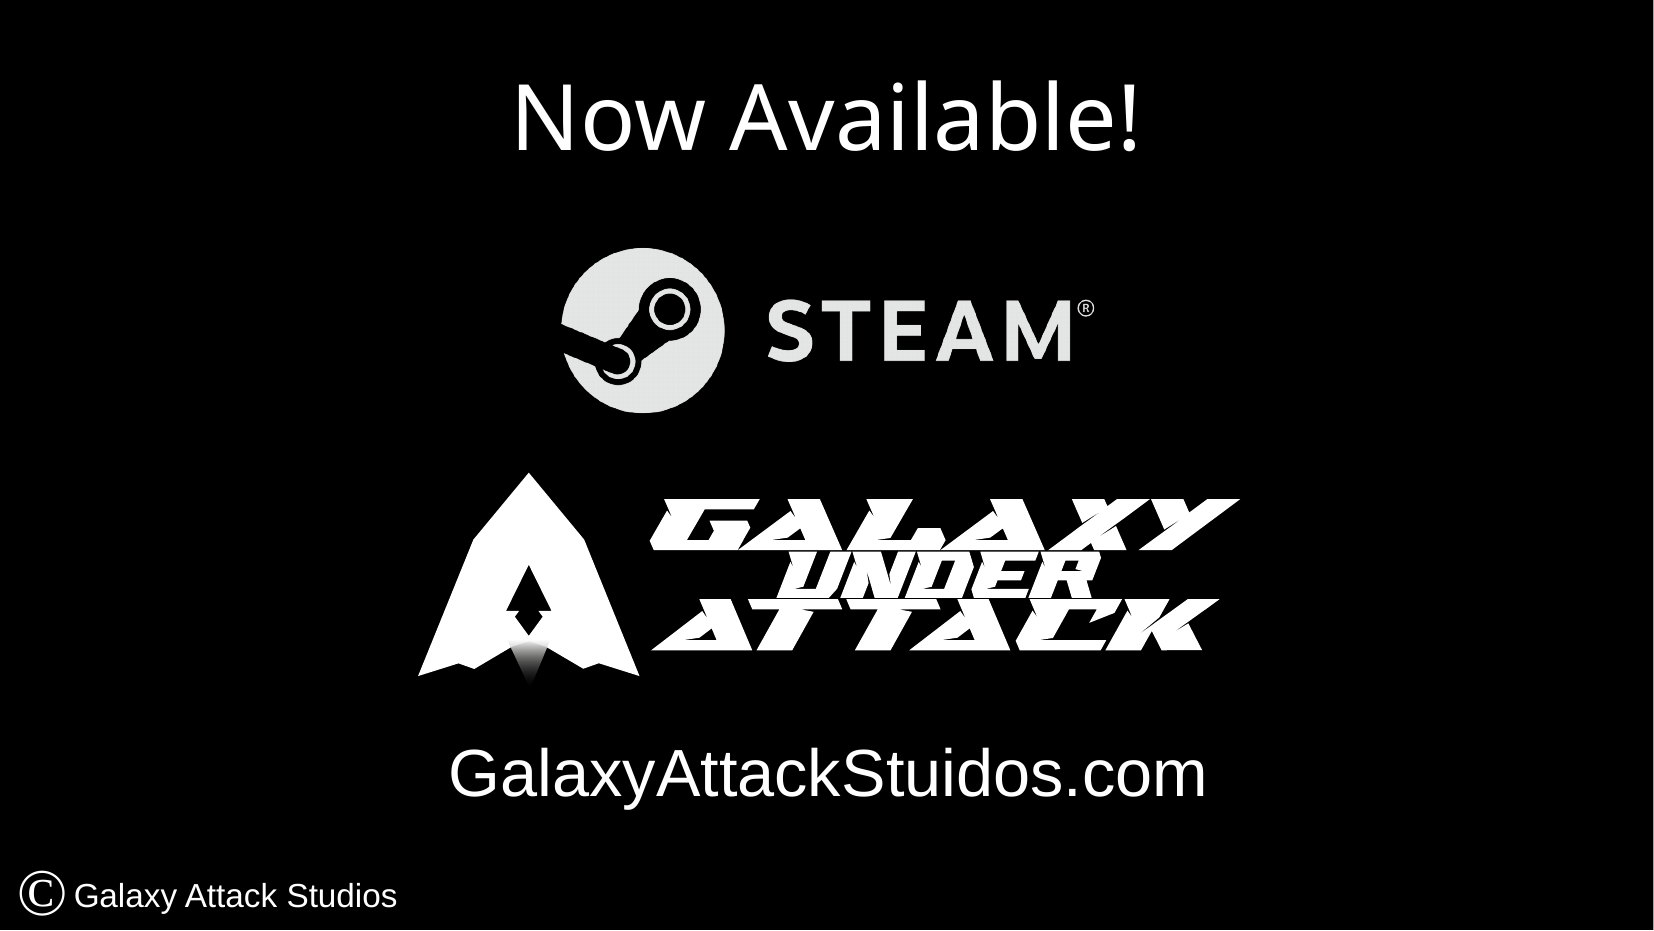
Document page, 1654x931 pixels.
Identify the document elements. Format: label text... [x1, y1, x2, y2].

picture [417, 88, 1241, 689]
list GalaxyAttackStuidos.com [85, 735, 1572, 818]
title Now Available! [82, 37, 1571, 193]
